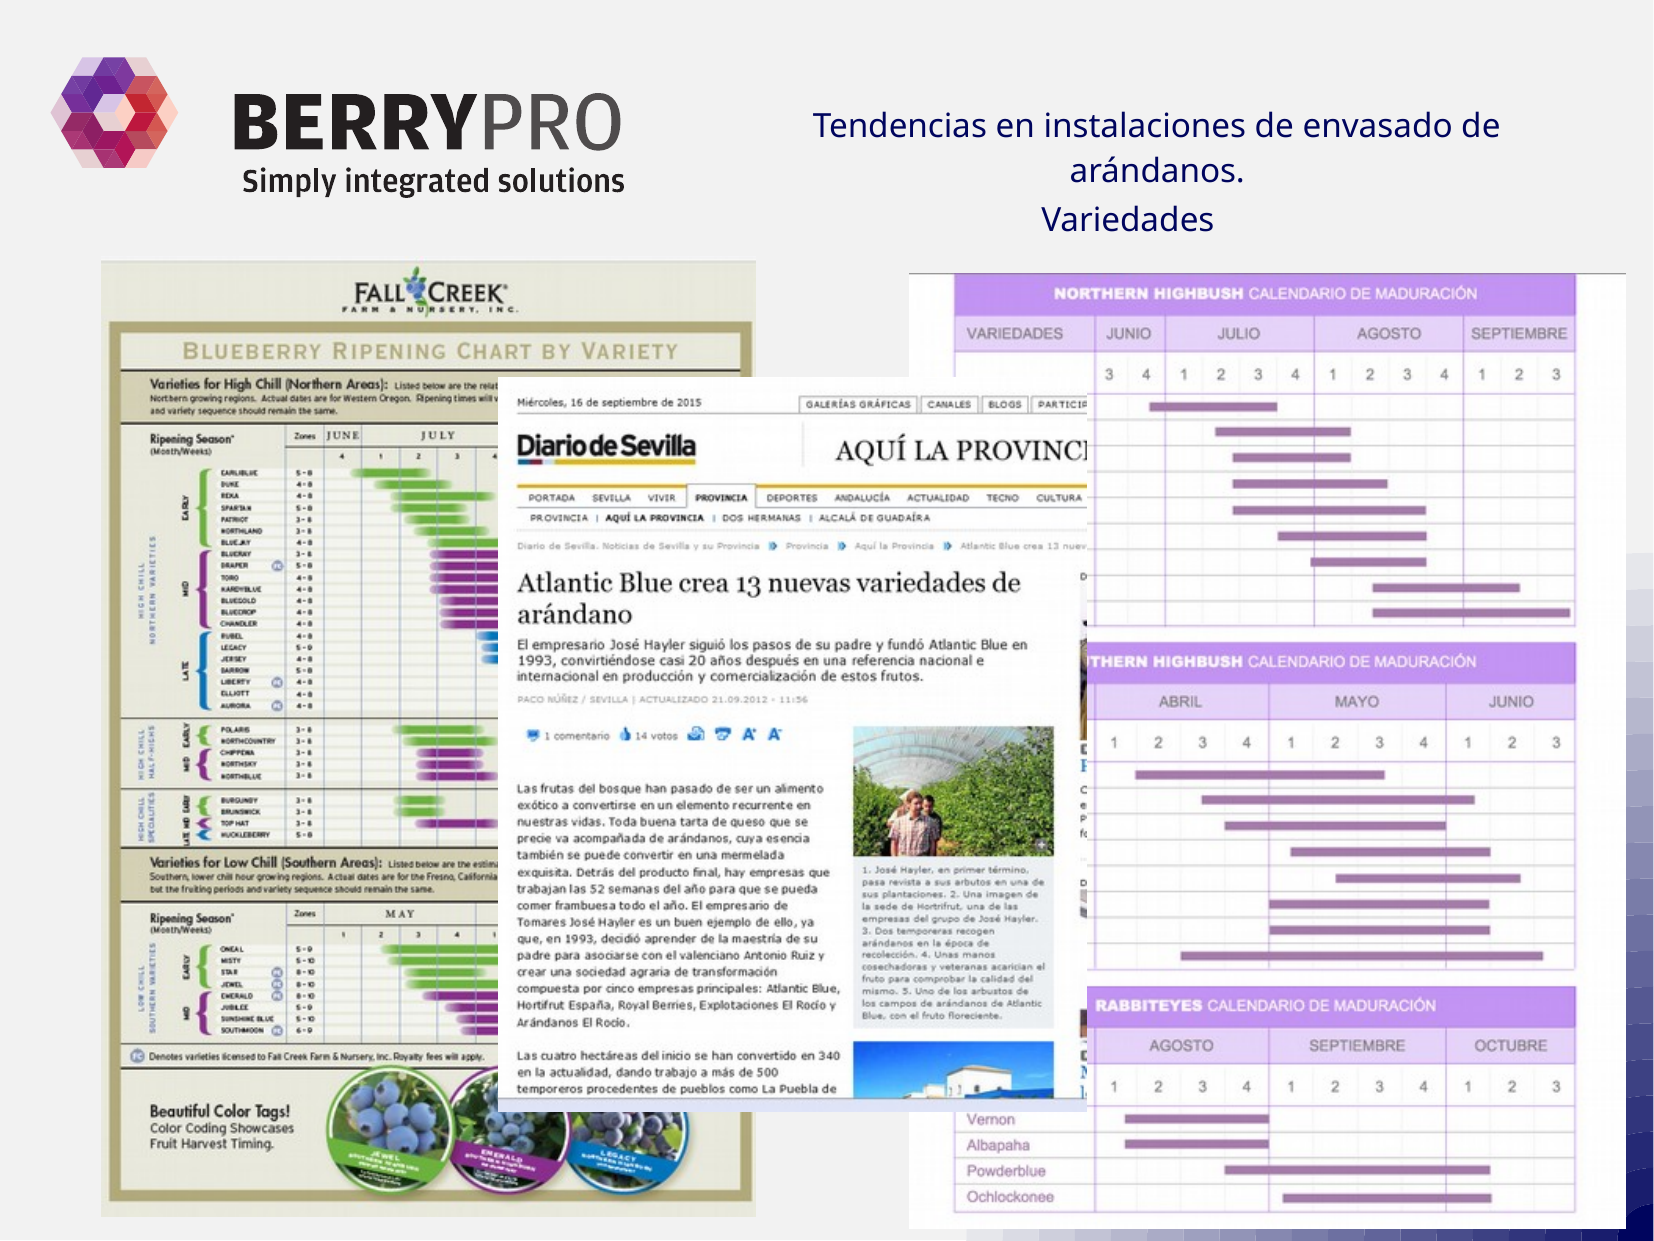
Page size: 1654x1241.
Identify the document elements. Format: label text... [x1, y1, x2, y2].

text_box Variedades [944, 188, 1312, 260]
picture [35, 0, 1626, 1229]
text_box Tendencias en instalaciones de envasado de arándanos. [708, 94, 1607, 166]
